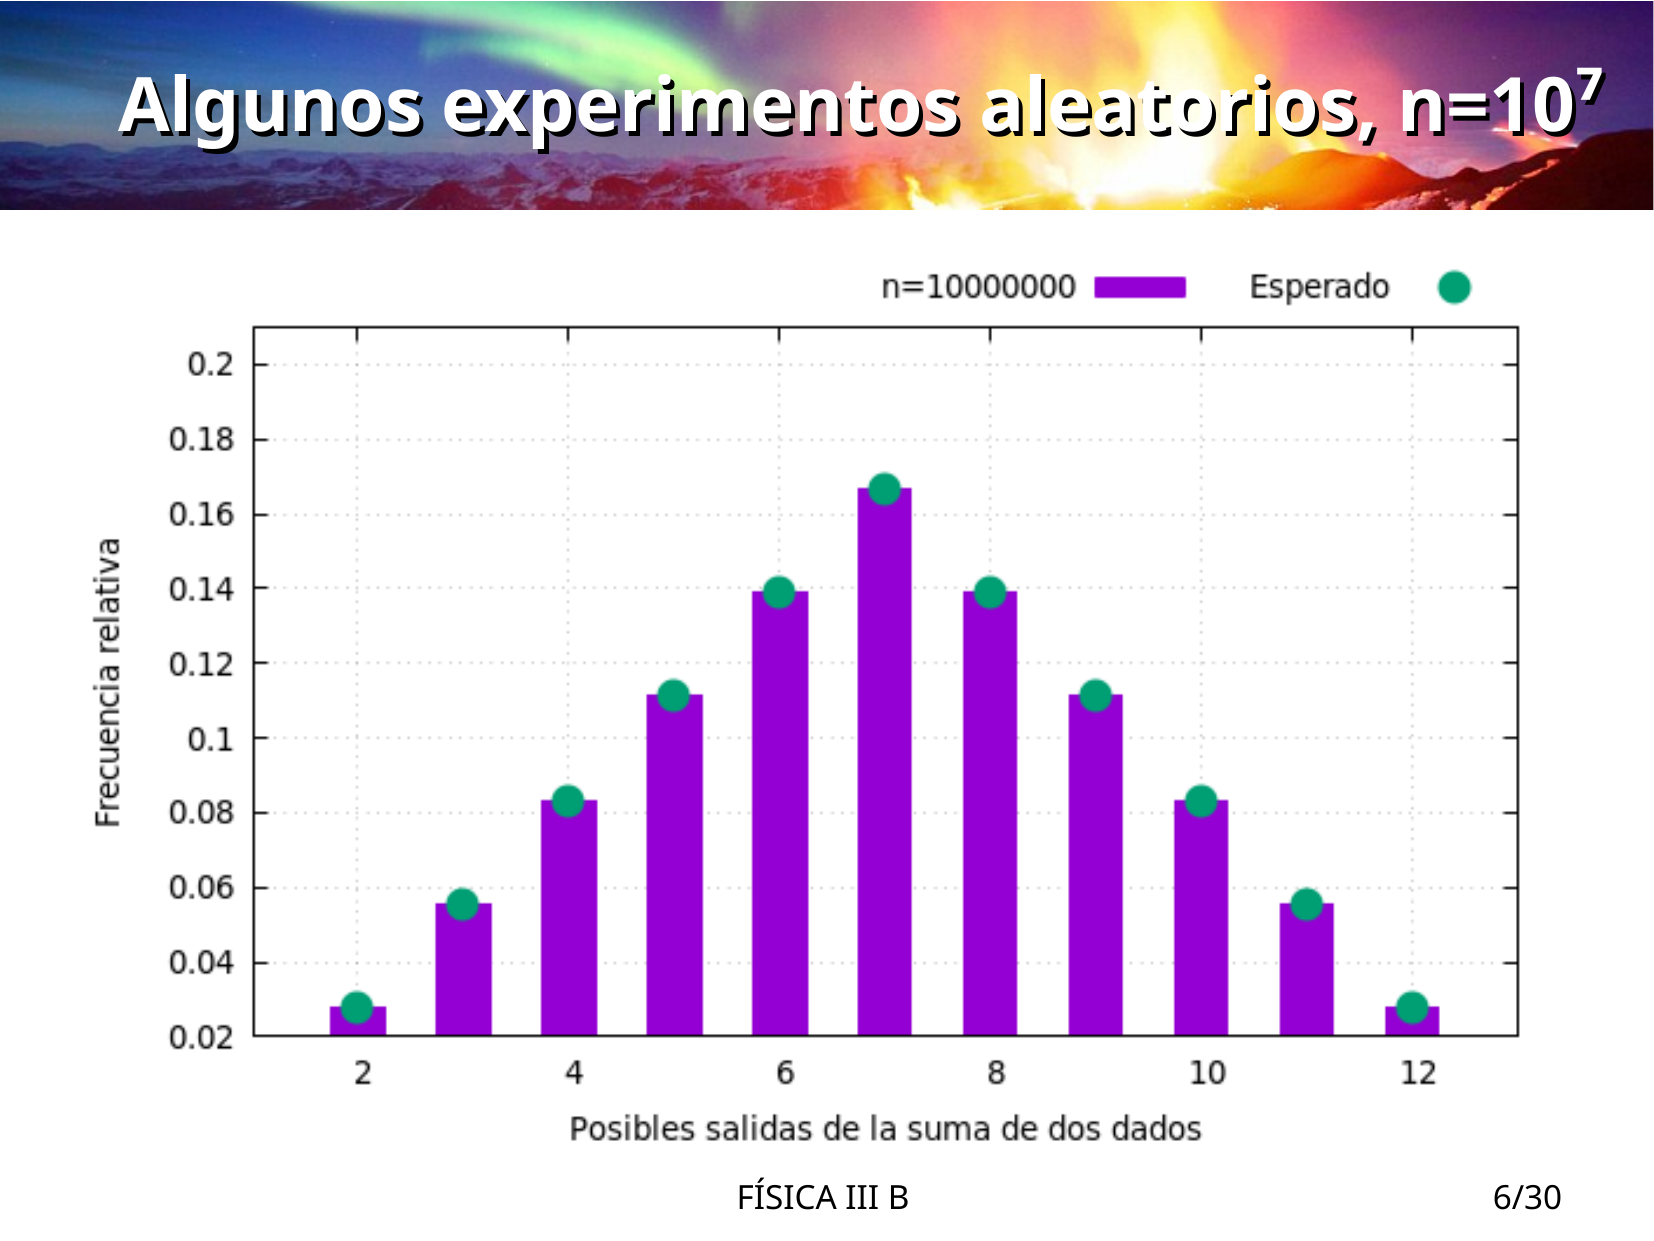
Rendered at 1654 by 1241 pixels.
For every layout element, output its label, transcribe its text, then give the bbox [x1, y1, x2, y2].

picture [75, 254, 1576, 1156]
picture [0, 1, 1654, 210]
title Algunos experimentos aleatorios, n=10⁷ [45, 15, 1606, 191]
